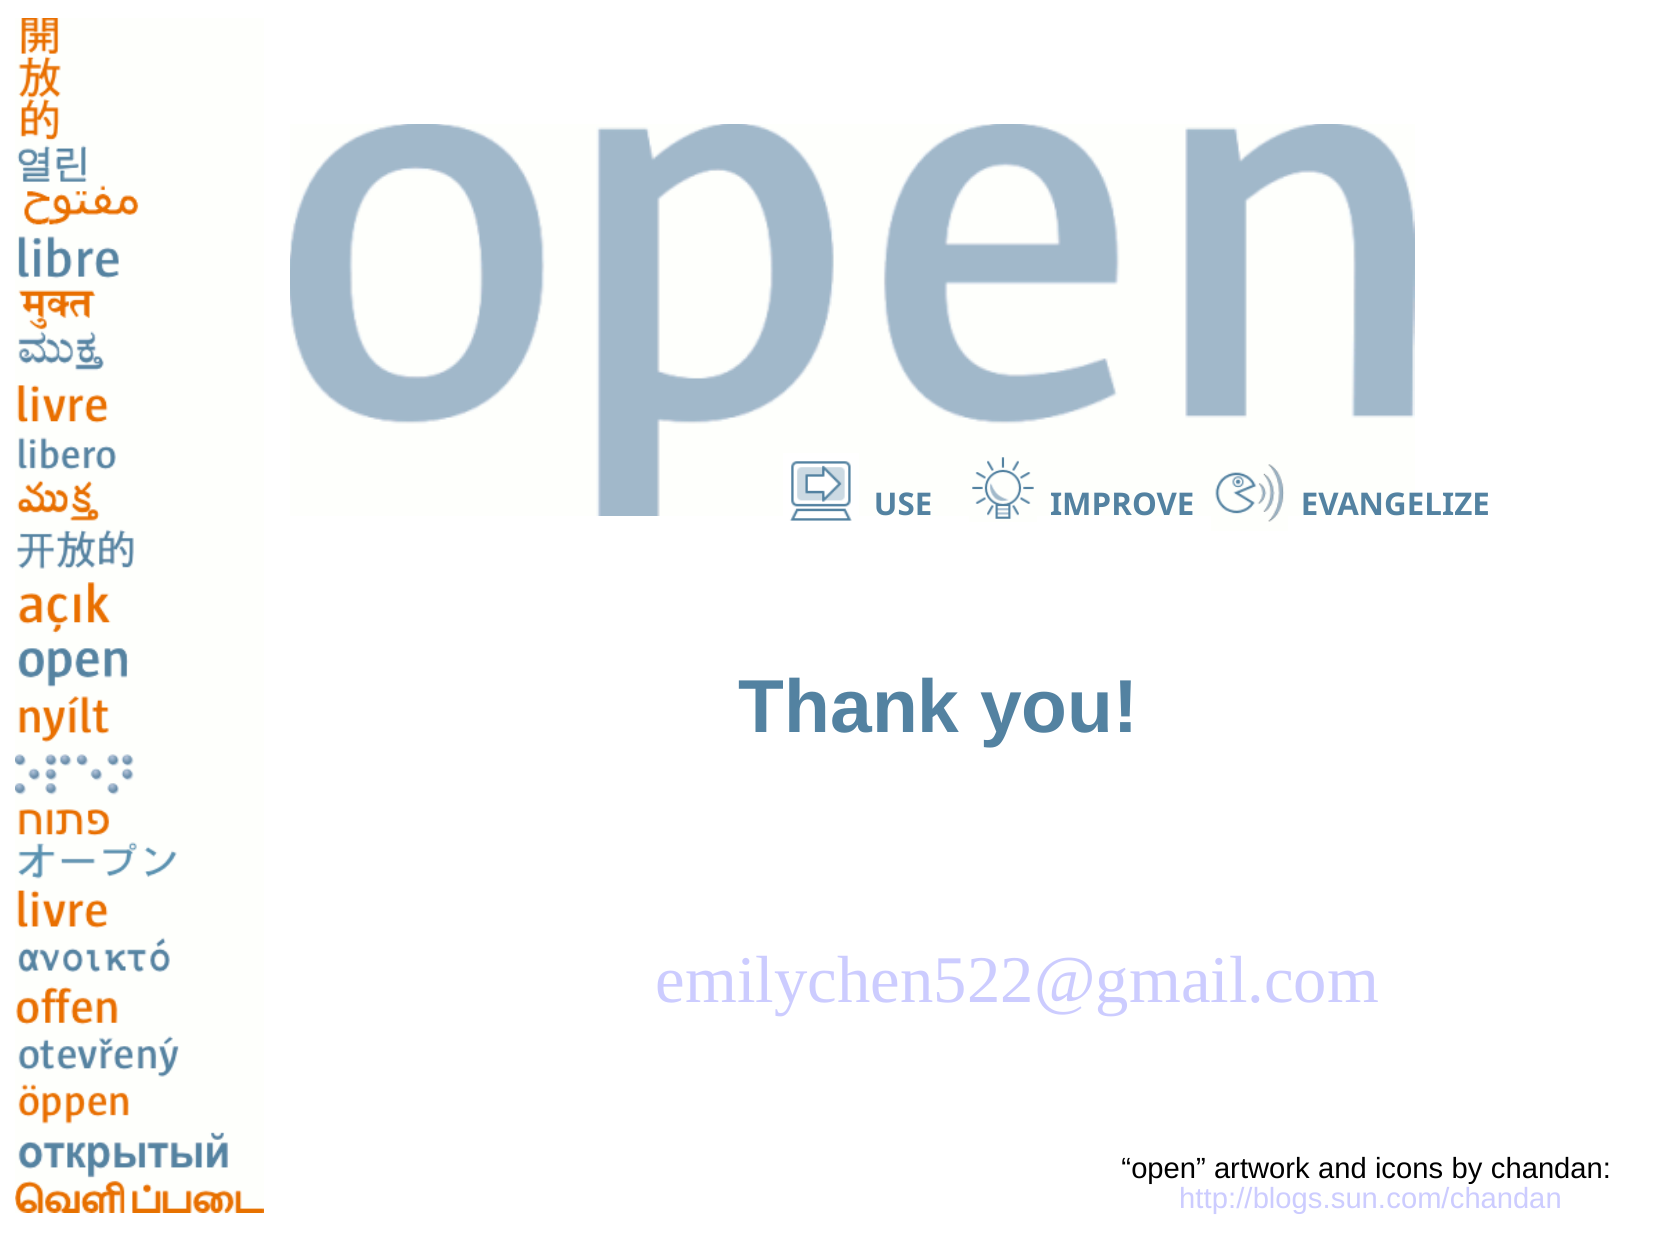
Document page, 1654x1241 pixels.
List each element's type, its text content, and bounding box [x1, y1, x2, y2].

subtitle emilychen522@gmail.com [655, 825, 1538, 1241]
picture [15, 18, 264, 1213]
text_box “open” artwork and icons by chandan: http://blogs.sun.com/chandan [1120, 1153, 1622, 1222]
title Thank you! [311, 641, 1566, 749]
picture [290, 124, 1415, 531]
